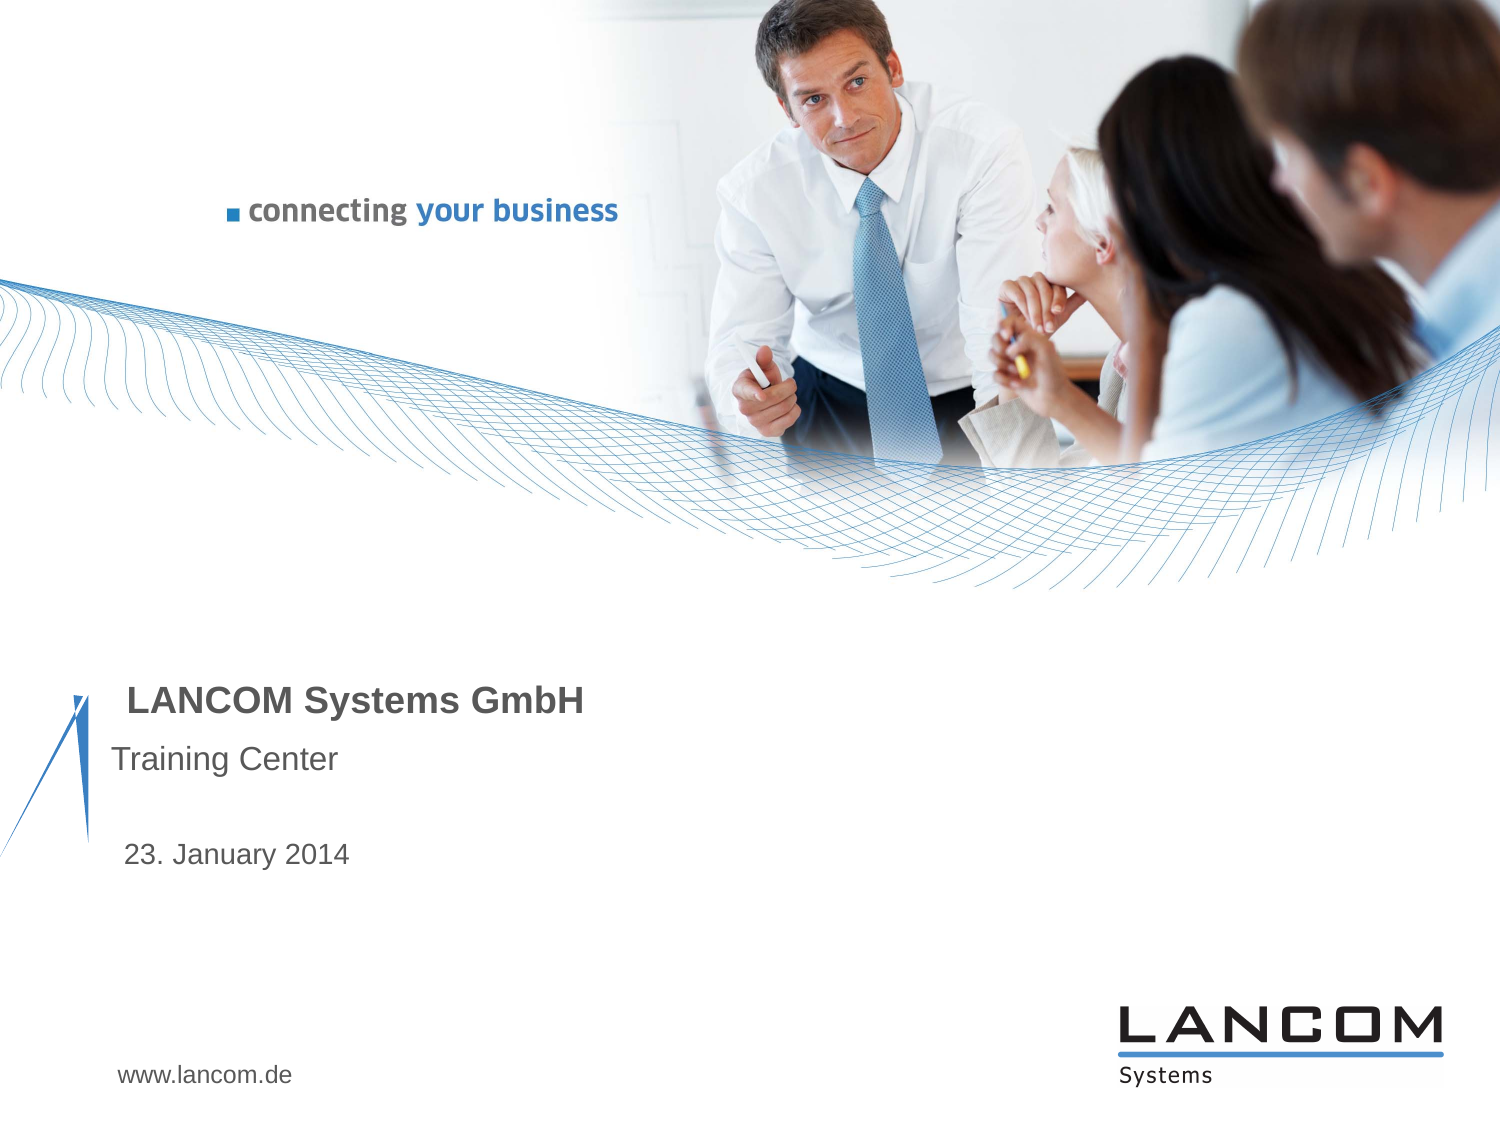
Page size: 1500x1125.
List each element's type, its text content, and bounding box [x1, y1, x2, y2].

picture [0, 0, 1500, 708]
list 23. January 2014 [109, 827, 1144, 883]
picture [1117, 1006, 1444, 1088]
subtitle Training Center [95, 729, 1146, 857]
list LANCOM Systems GmbH [111, 667, 1223, 729]
